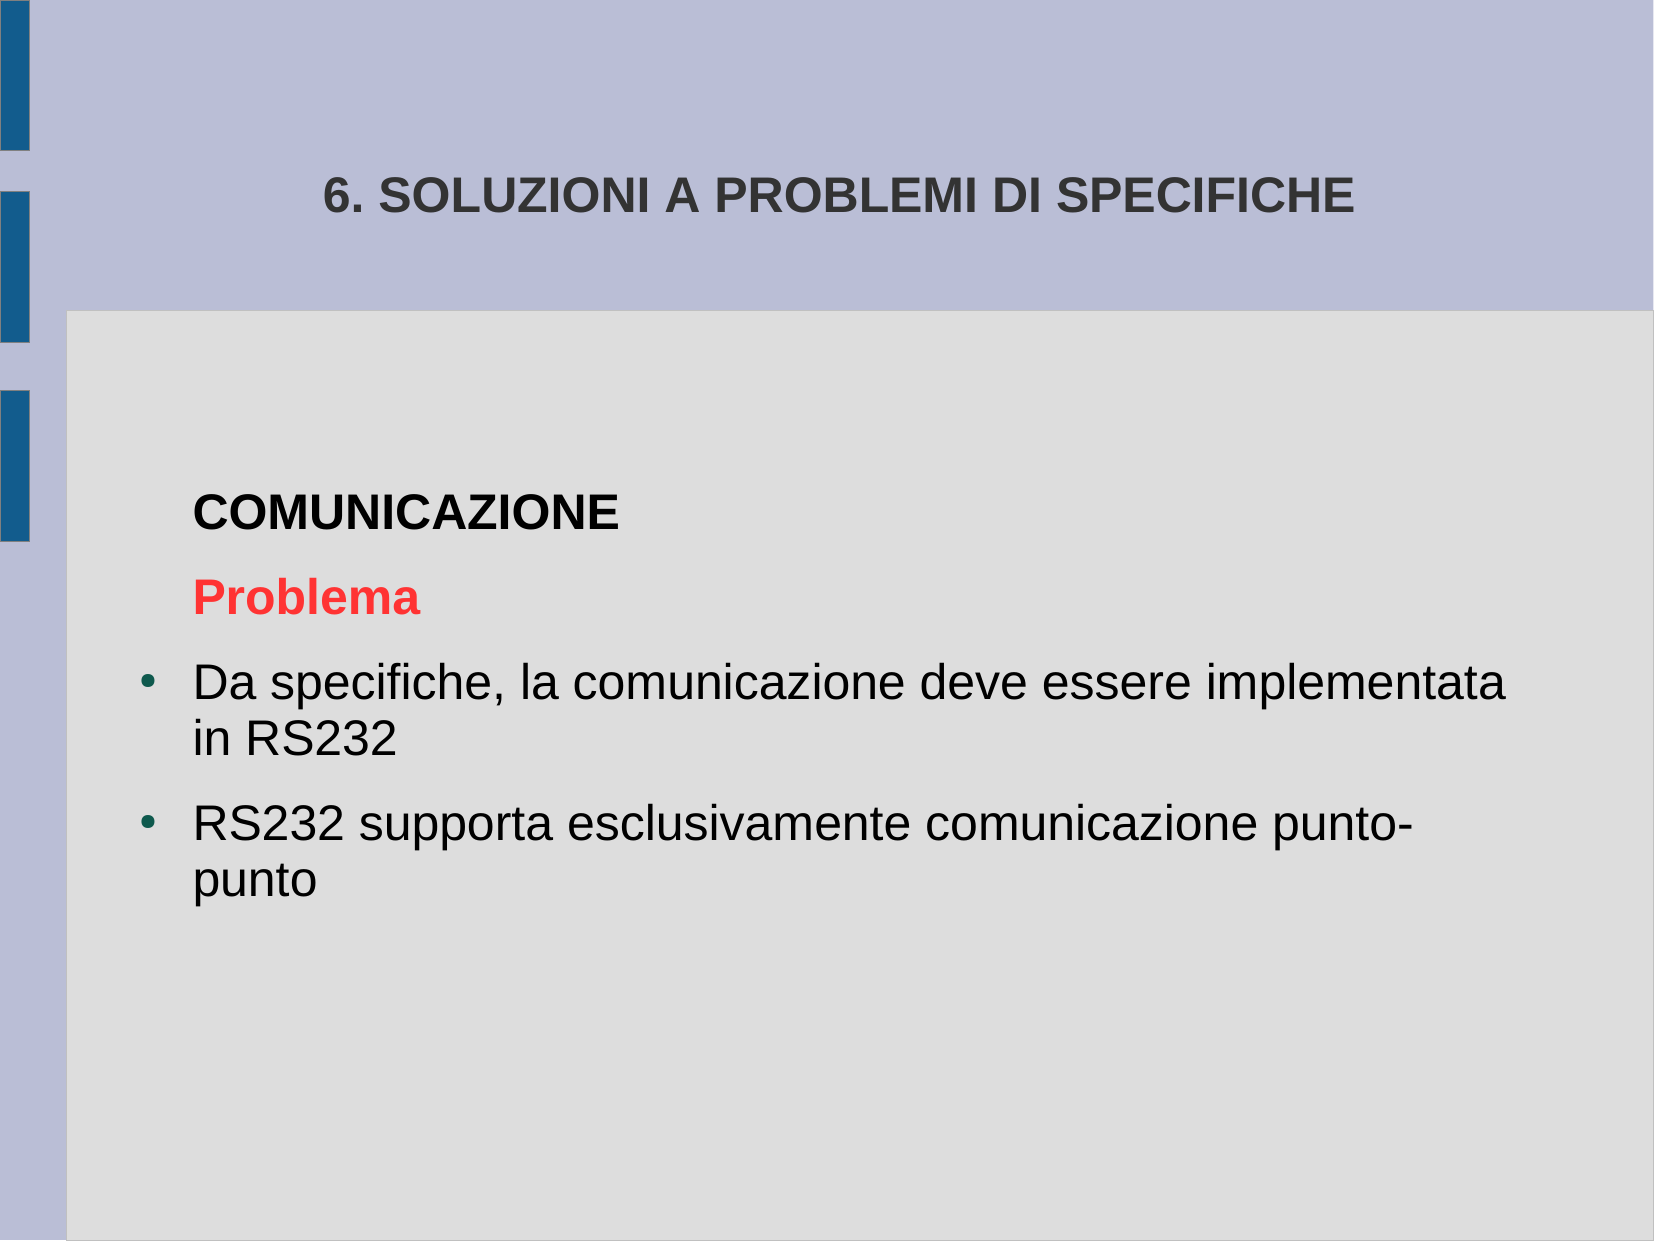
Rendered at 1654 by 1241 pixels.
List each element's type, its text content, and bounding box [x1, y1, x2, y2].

list COMUNICAZIONE Problema Da specifiche, la comunicazione deve essere implementata in RS232 RS232 supporta esclusivamente comunicazione punto-punto [121, 483, 1534, 910]
title 6. SOLUZIONI A PROBLEMI DI SPECIFICHE [121, 91, 1534, 299]
